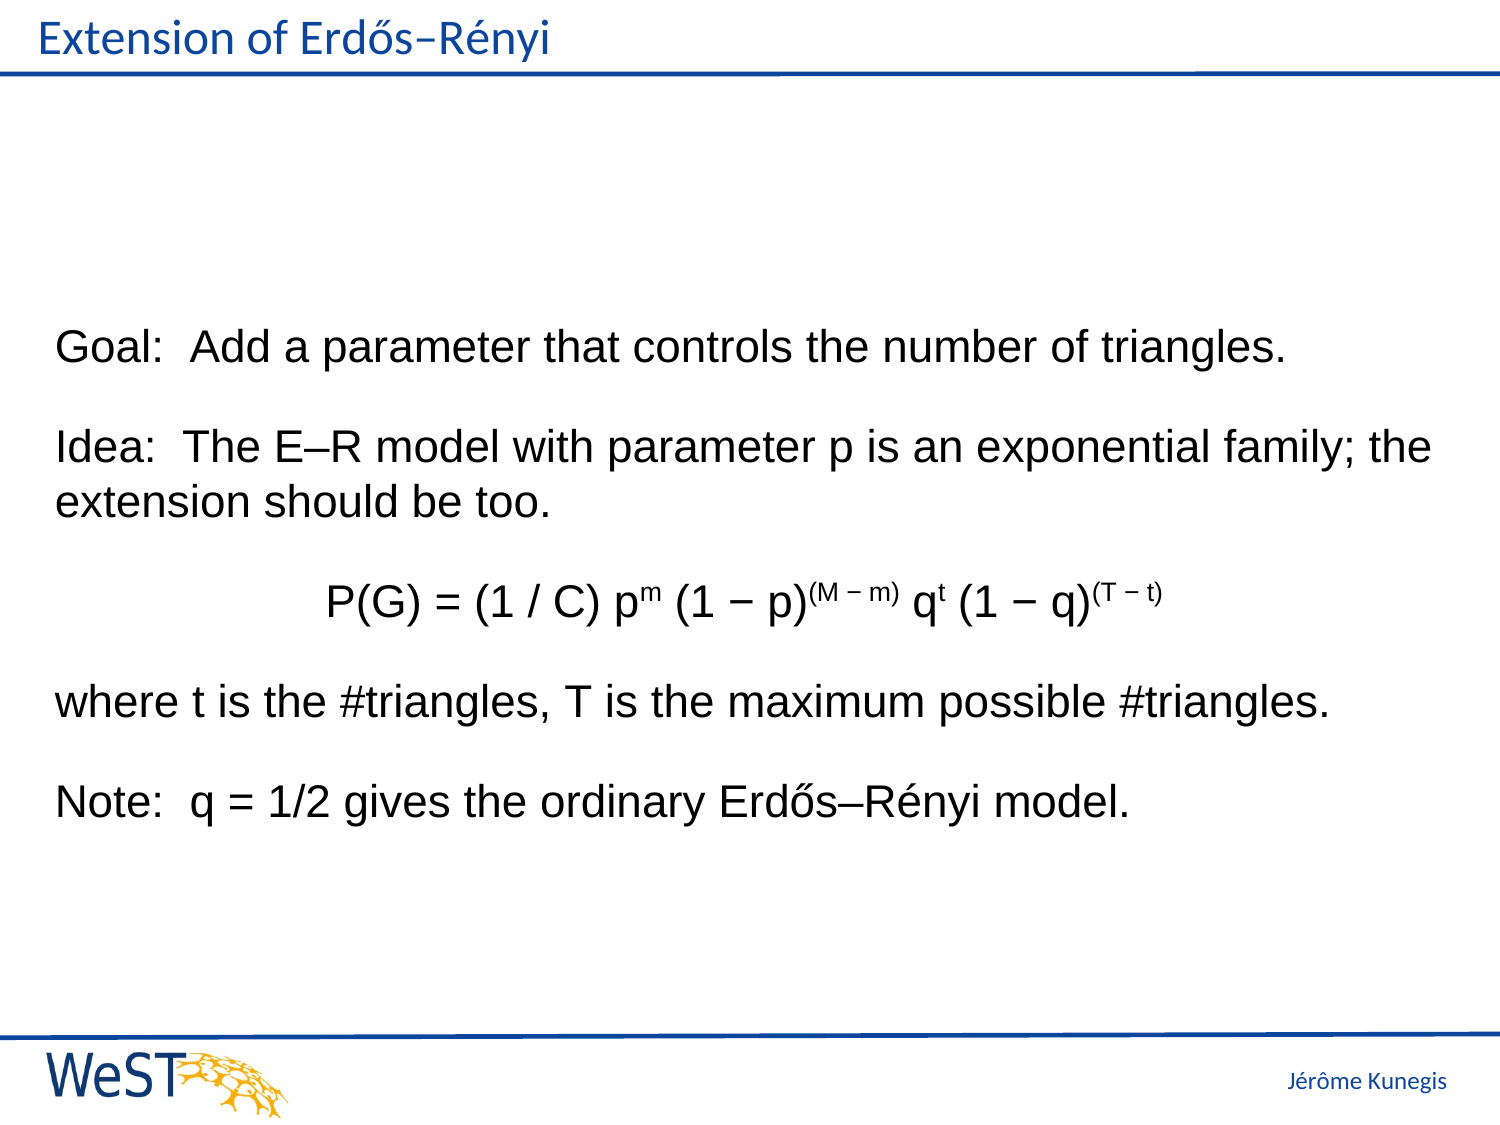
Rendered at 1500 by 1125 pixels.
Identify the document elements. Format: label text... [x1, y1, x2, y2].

text_box Extension of Erdős–Rényi [23, 0, 1418, 86]
text_box Goal: Add a parameter that controls the number of triangles. Idea: The E–R model with parameter p is an exponential family; the extension should be too. P(G) = (1 / C) pm (1 − p)(M − m) qt (1 − q)(T − t) where t is the #triangles, T is the maximum possible #triangles. Note: q = 1/2 gives the ordinary Erdős–Rényi model. [39, 309, 1458, 944]
picture [41, 1046, 302, 1118]
